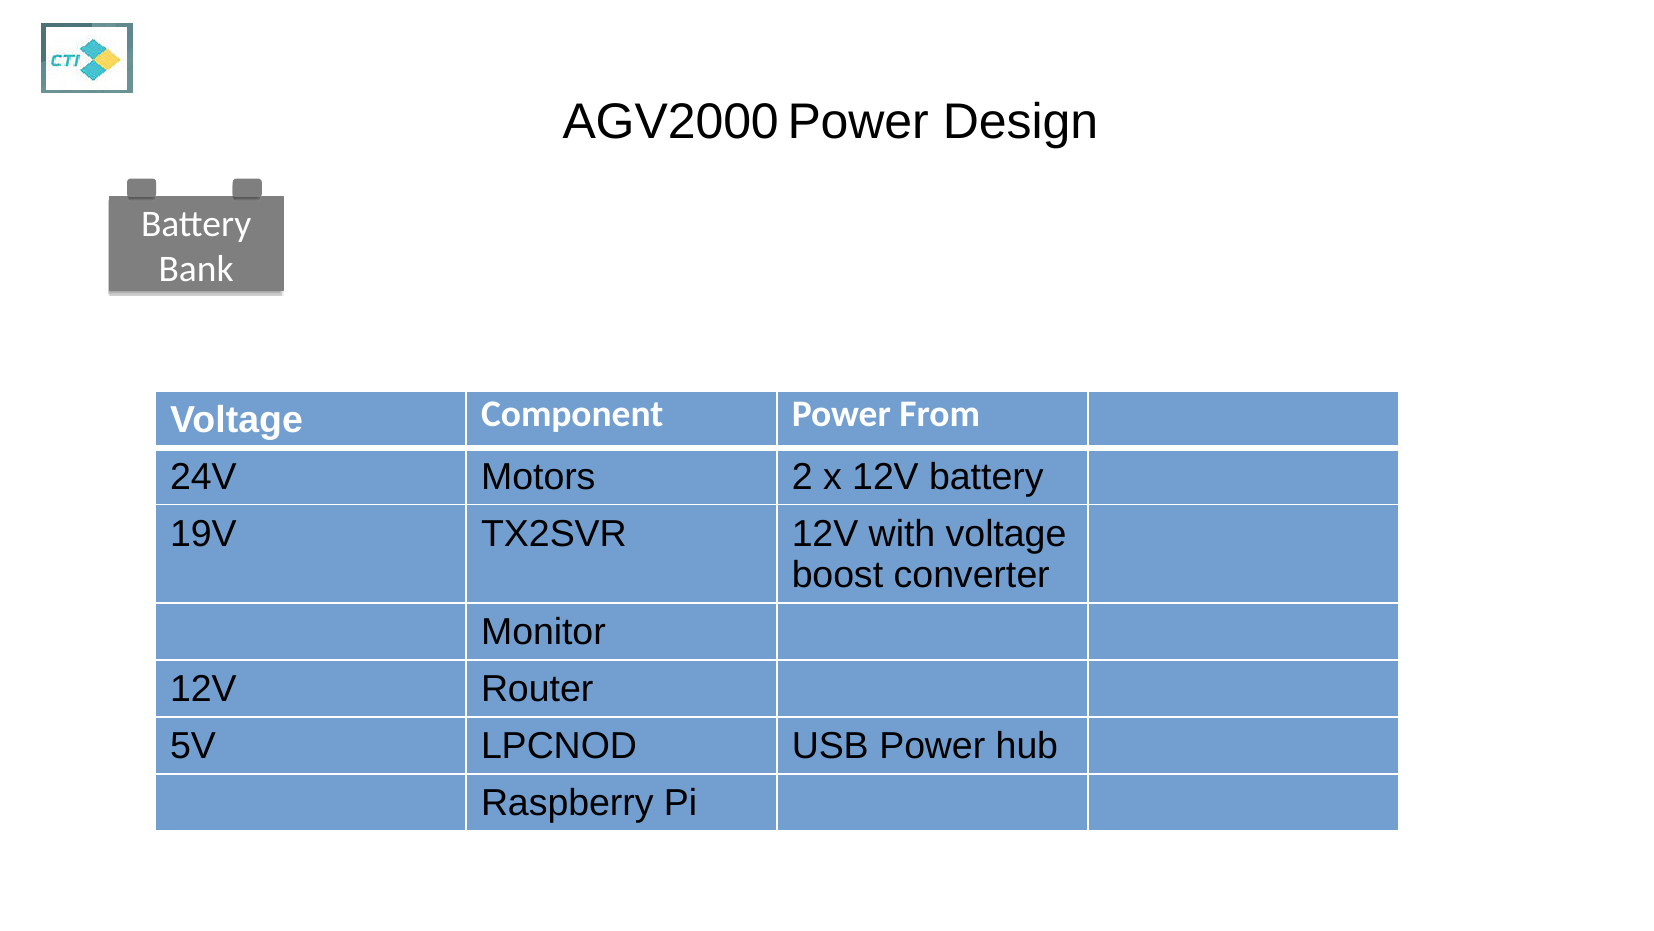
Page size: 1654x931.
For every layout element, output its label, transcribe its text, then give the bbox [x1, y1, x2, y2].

table_cell Monitor [467, 604, 776, 659]
table_cell TX2SVR [467, 505, 776, 602]
table_cell LPCNOD [467, 718, 776, 773]
picture [41, 23, 133, 93]
table_cell USB Power hub [778, 718, 1087, 773]
text_box Battery Bank [109, 196, 283, 291]
table_cell [778, 604, 1087, 659]
table_header [1089, 392, 1398, 445]
table_cell [778, 661, 1087, 716]
table_cell 12V [156, 661, 465, 716]
table_cell [156, 775, 465, 830]
table_cell 12V with voltage boost converter [778, 505, 1087, 602]
table_header Voltage [156, 392, 465, 445]
table_cell Router [467, 661, 776, 716]
text_box [127, 179, 156, 197]
table_cell [1089, 718, 1398, 773]
table_cell [1089, 604, 1398, 659]
table_cell [778, 775, 1087, 830]
table_header Power From [778, 392, 1087, 445]
table_cell 19V [156, 505, 465, 602]
table_cell [1089, 505, 1398, 602]
table_cell [1089, 775, 1398, 830]
text_box AGV2000 Power Design [86, 58, 1575, 178]
table_header Component [467, 392, 776, 445]
table_cell 2 x 12V battery [778, 451, 1087, 504]
table_cell [156, 604, 465, 659]
table_cell 24V [156, 451, 465, 504]
table_cell [1089, 451, 1398, 504]
text_box [233, 179, 262, 197]
table_cell Motors [467, 451, 776, 504]
table_cell Raspberry Pi [467, 775, 776, 830]
table_cell 5V [156, 718, 465, 773]
table_cell [1089, 661, 1398, 716]
